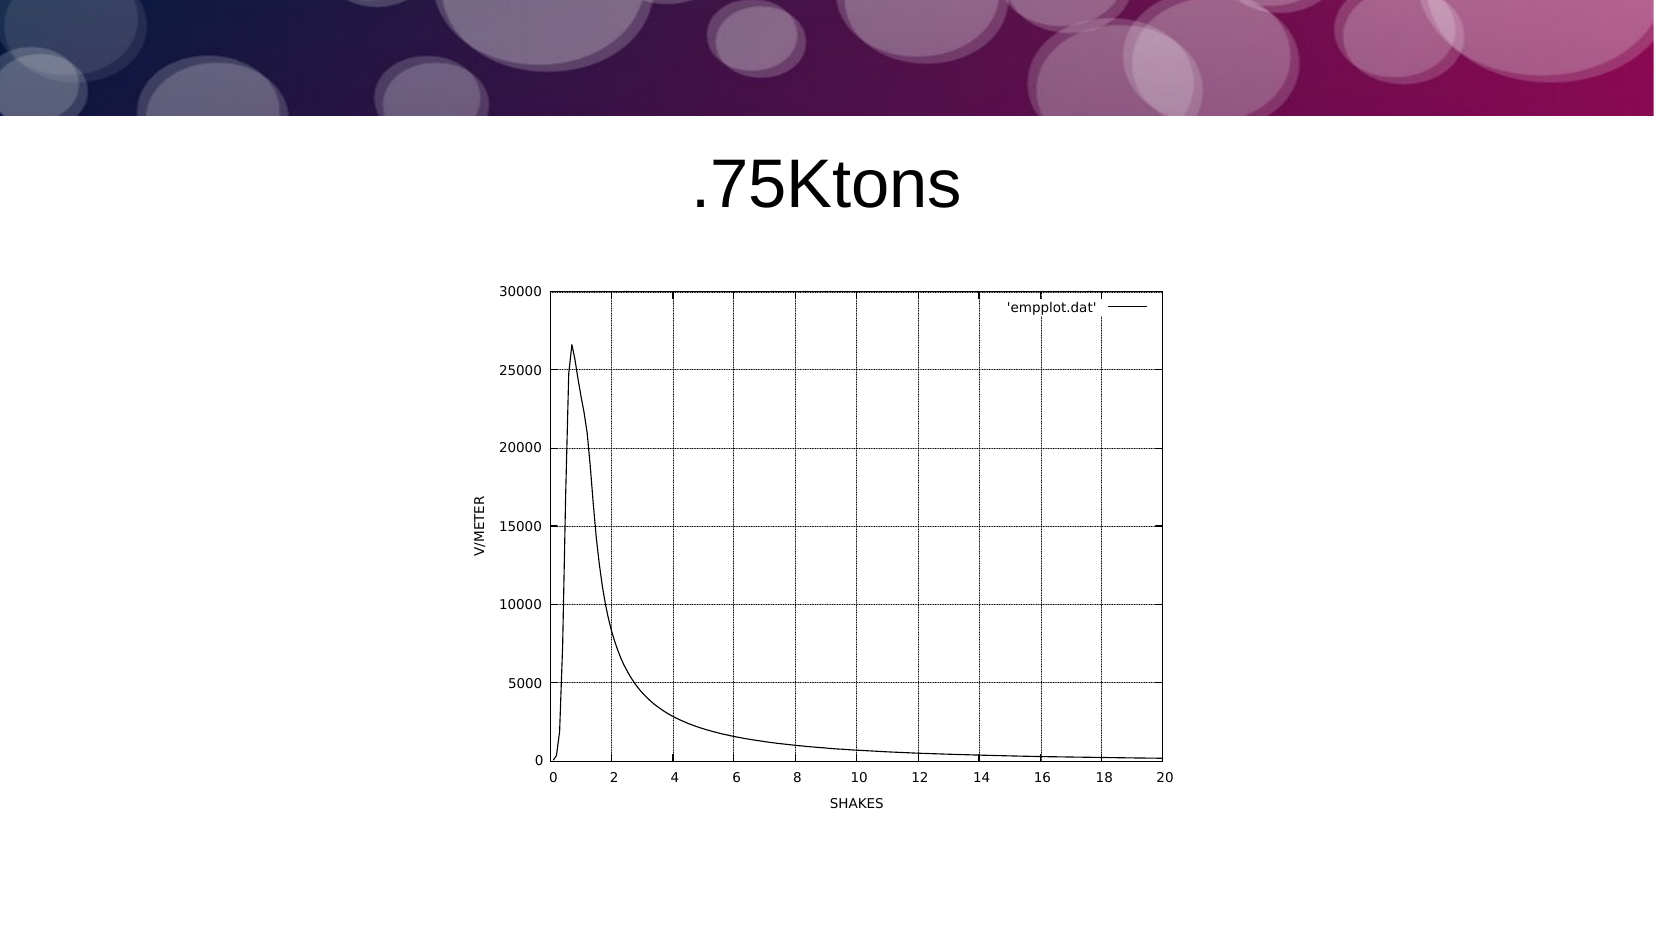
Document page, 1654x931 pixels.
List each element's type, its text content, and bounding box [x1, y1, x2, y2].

picture [0, 0, 1654, 116]
picture [466, 274, 1187, 815]
title .75Ktons [82, 119, 1571, 249]
